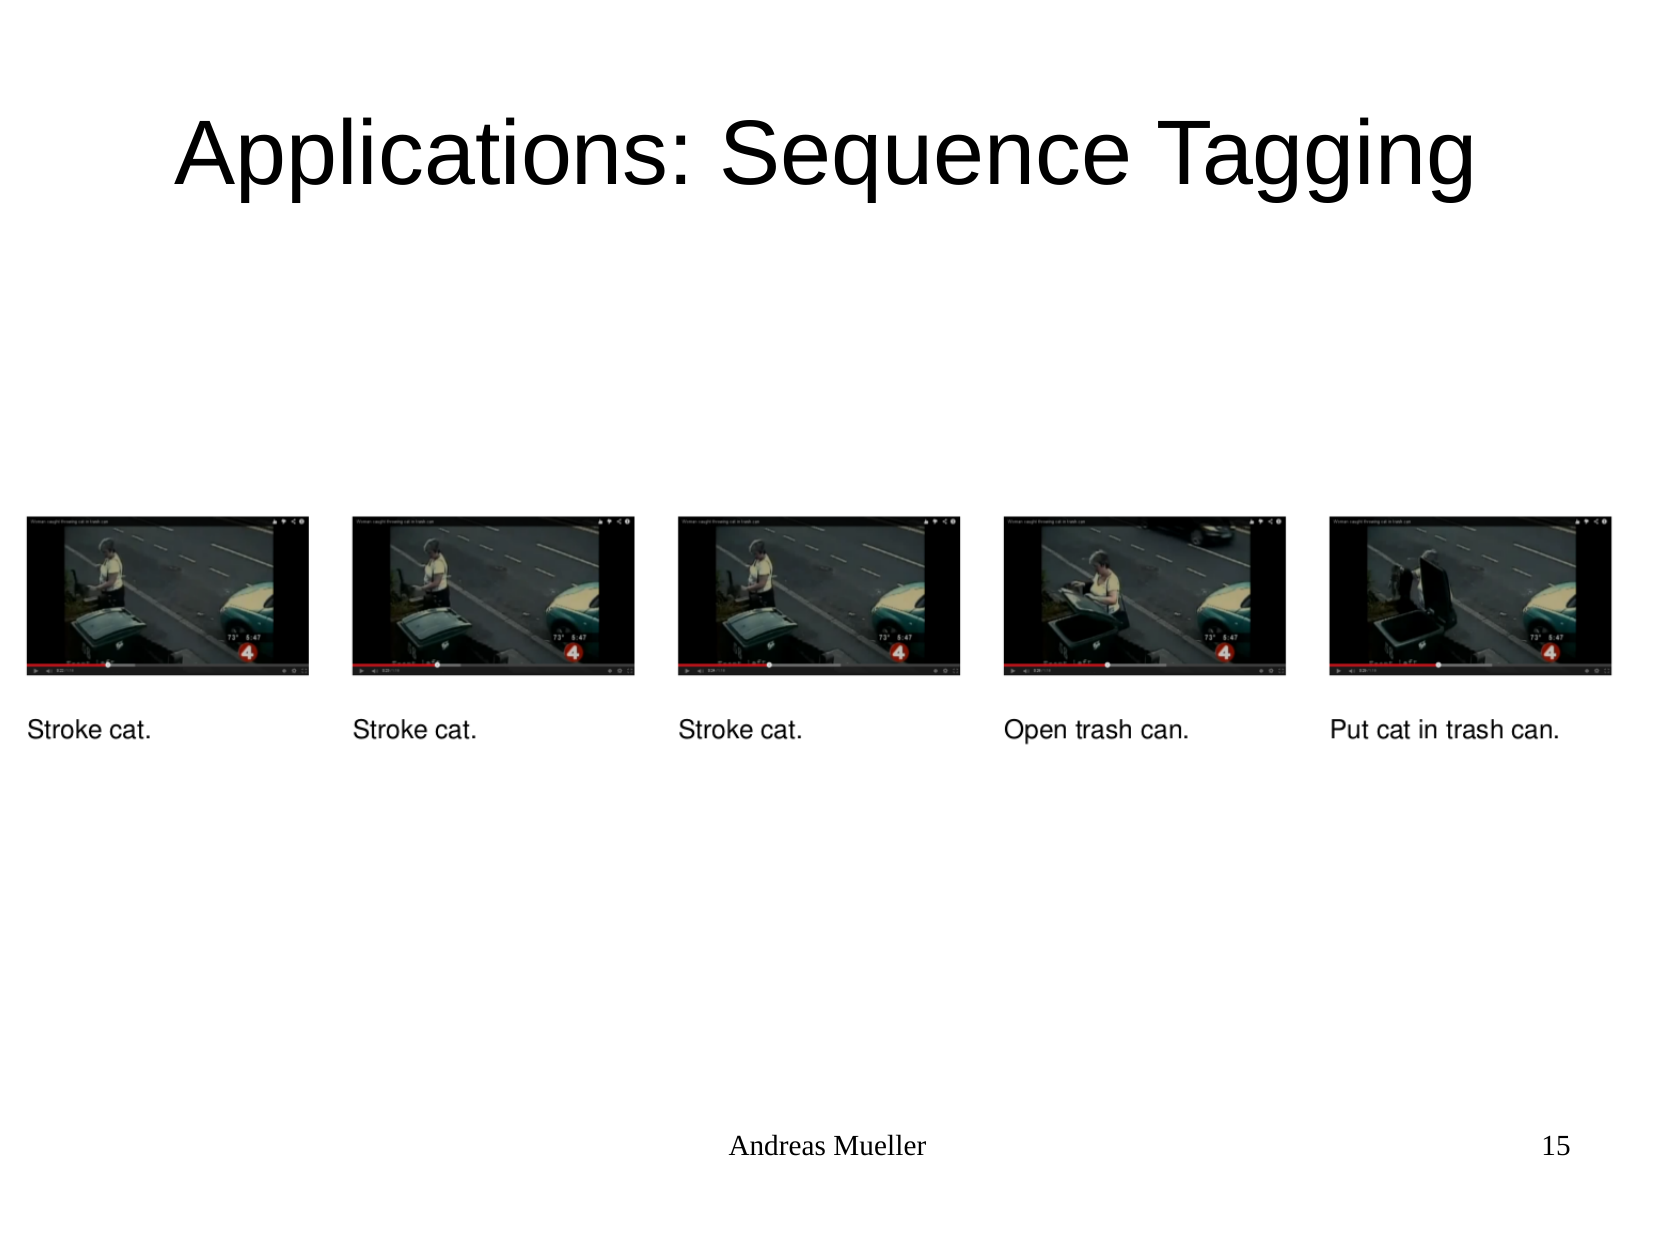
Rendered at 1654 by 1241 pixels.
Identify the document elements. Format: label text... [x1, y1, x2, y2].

title Applications: Sequence Tagging [82, 49, 1571, 257]
picture [11, 500, 1636, 781]
